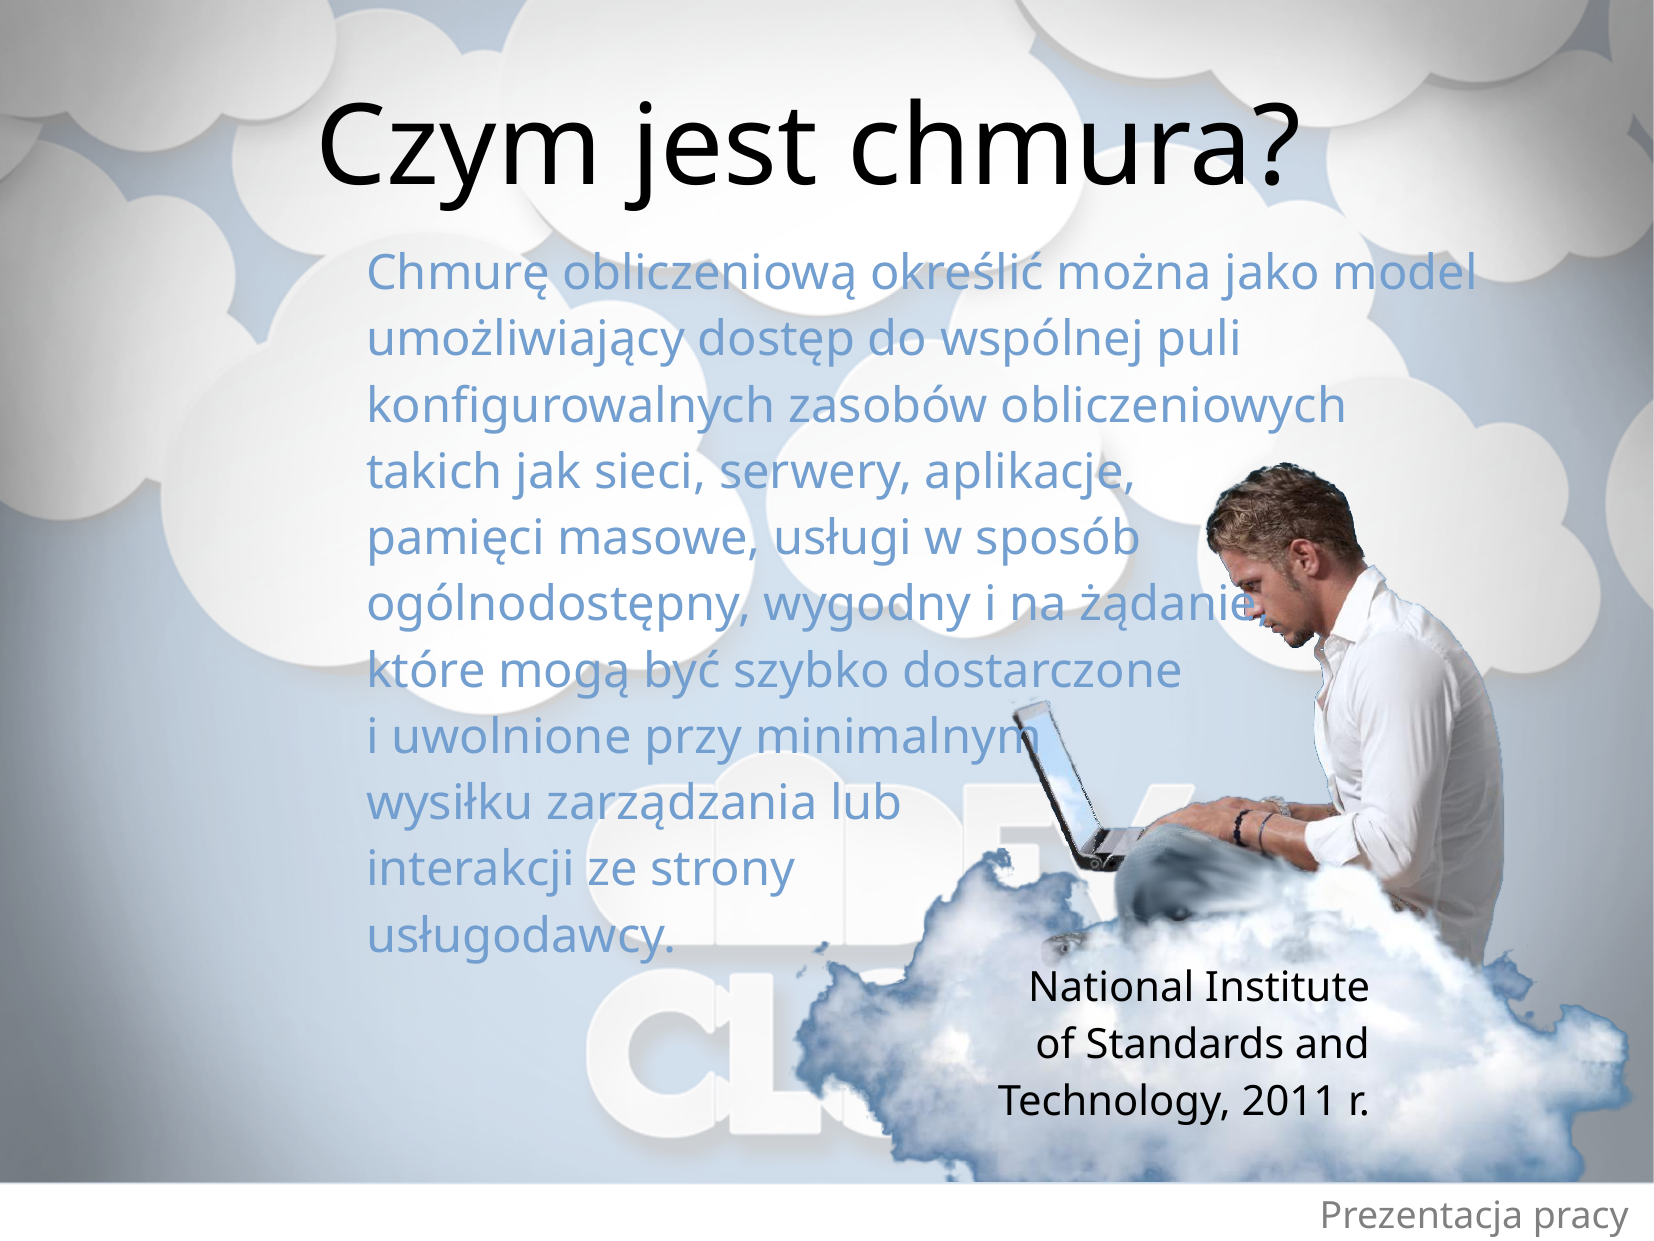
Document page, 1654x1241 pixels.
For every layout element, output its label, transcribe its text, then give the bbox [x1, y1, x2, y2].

list National Institute of Standards and Technology, 2011 r. [944, 956, 1371, 1134]
text_box Prezentacja pracy dyplomowej [1122, 1182, 1654, 1241]
picture [0, 0, 1654, 1241]
title Czym jest chmura? [47, 37, 1571, 245]
list Chmurę obliczeniową określić można jako model umożliwiający dostęp do wspólnej puli konfigurowalnych zasobów obliczeniowych takich jak sieci, serwery, aplikacje, pamięci masowe, usługi w sposób ogólnodostępny, wygodny i na żądanie, które mogą być szybko dostarczone i uwolnione przy minimalnym wysiłku zarządzania lub interakcji ze strony usługodawcy. [366, 245, 1571, 969]
